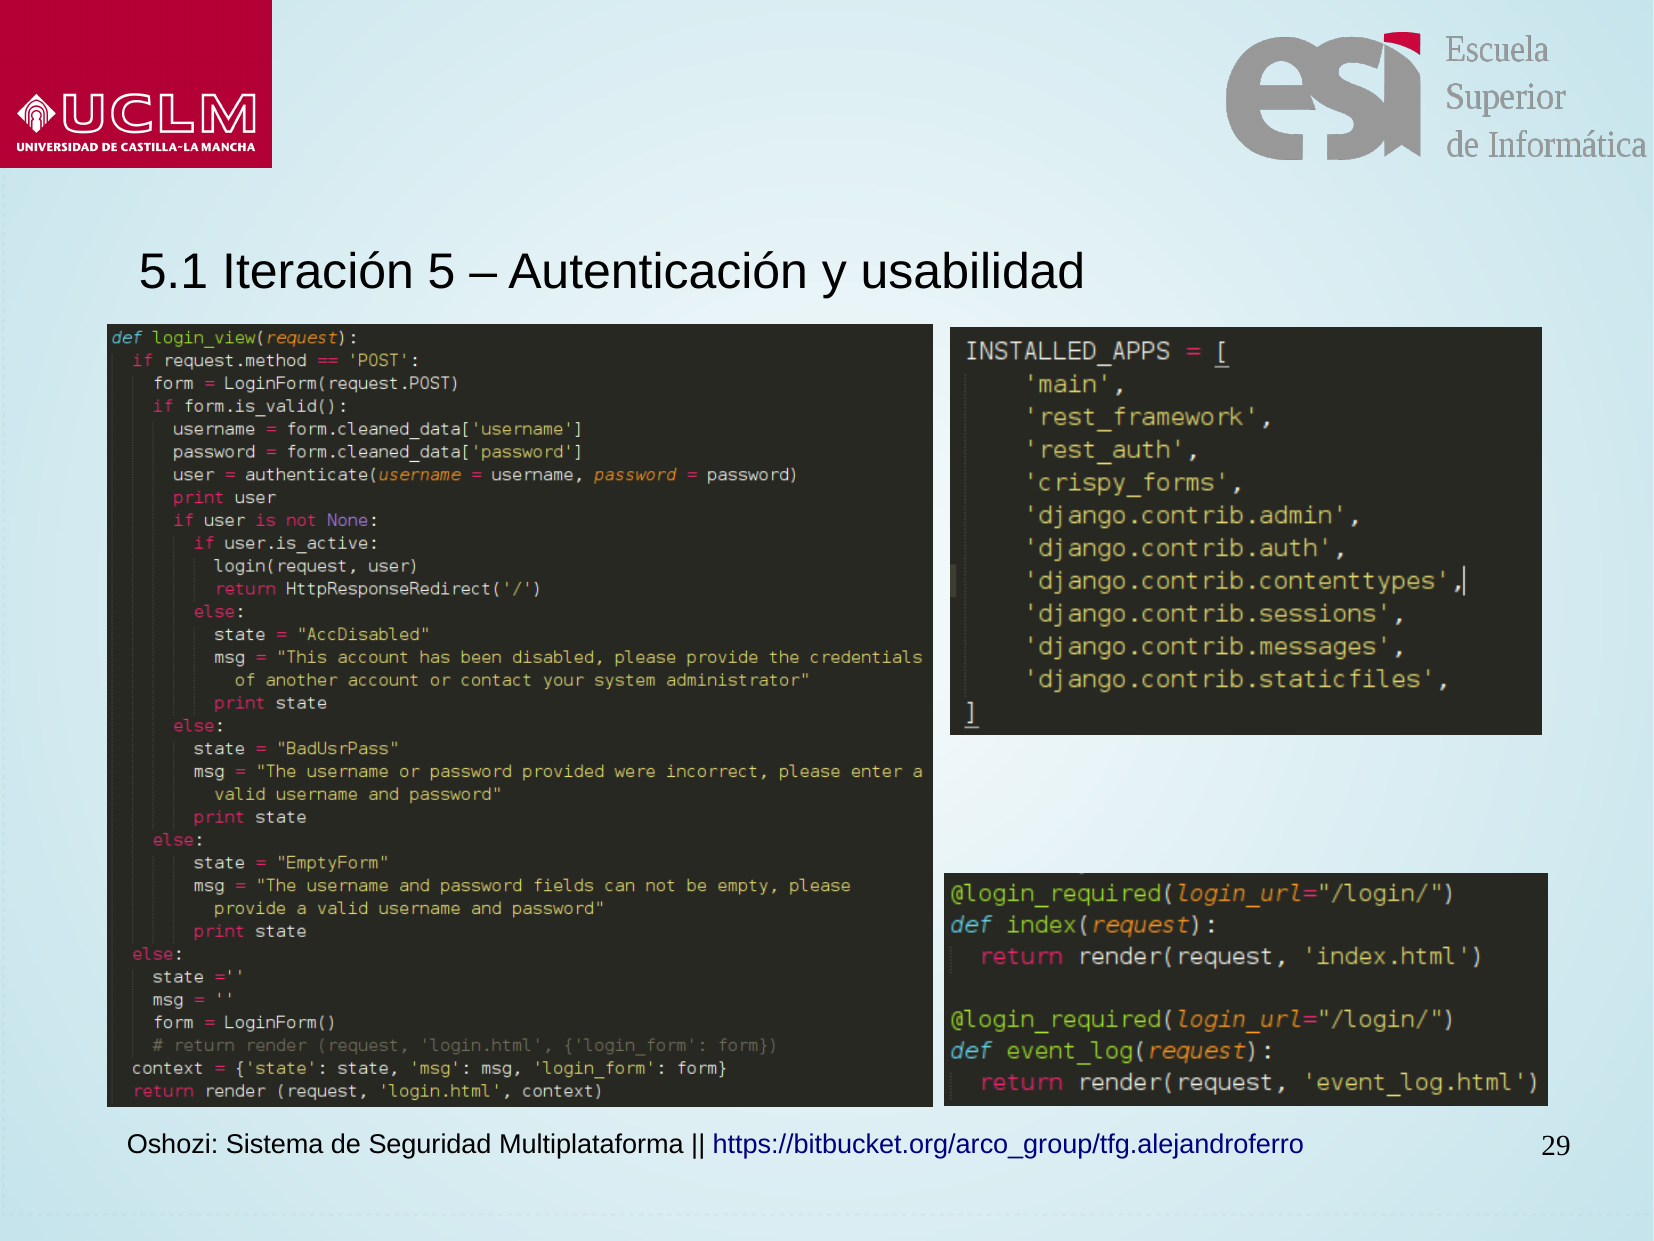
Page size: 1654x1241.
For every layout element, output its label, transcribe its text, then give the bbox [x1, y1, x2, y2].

text_box Oshozi: Sistema de Seguridad Multiplataforma || https://bitbucket.org/arco_group/tfg.alejandroferro [112, 1112, 1625, 1170]
picture [0, 0, 1654, 1241]
text_box 5.1 Iteración 5 – Autenticación y usabilidad [124, 236, 1489, 363]
